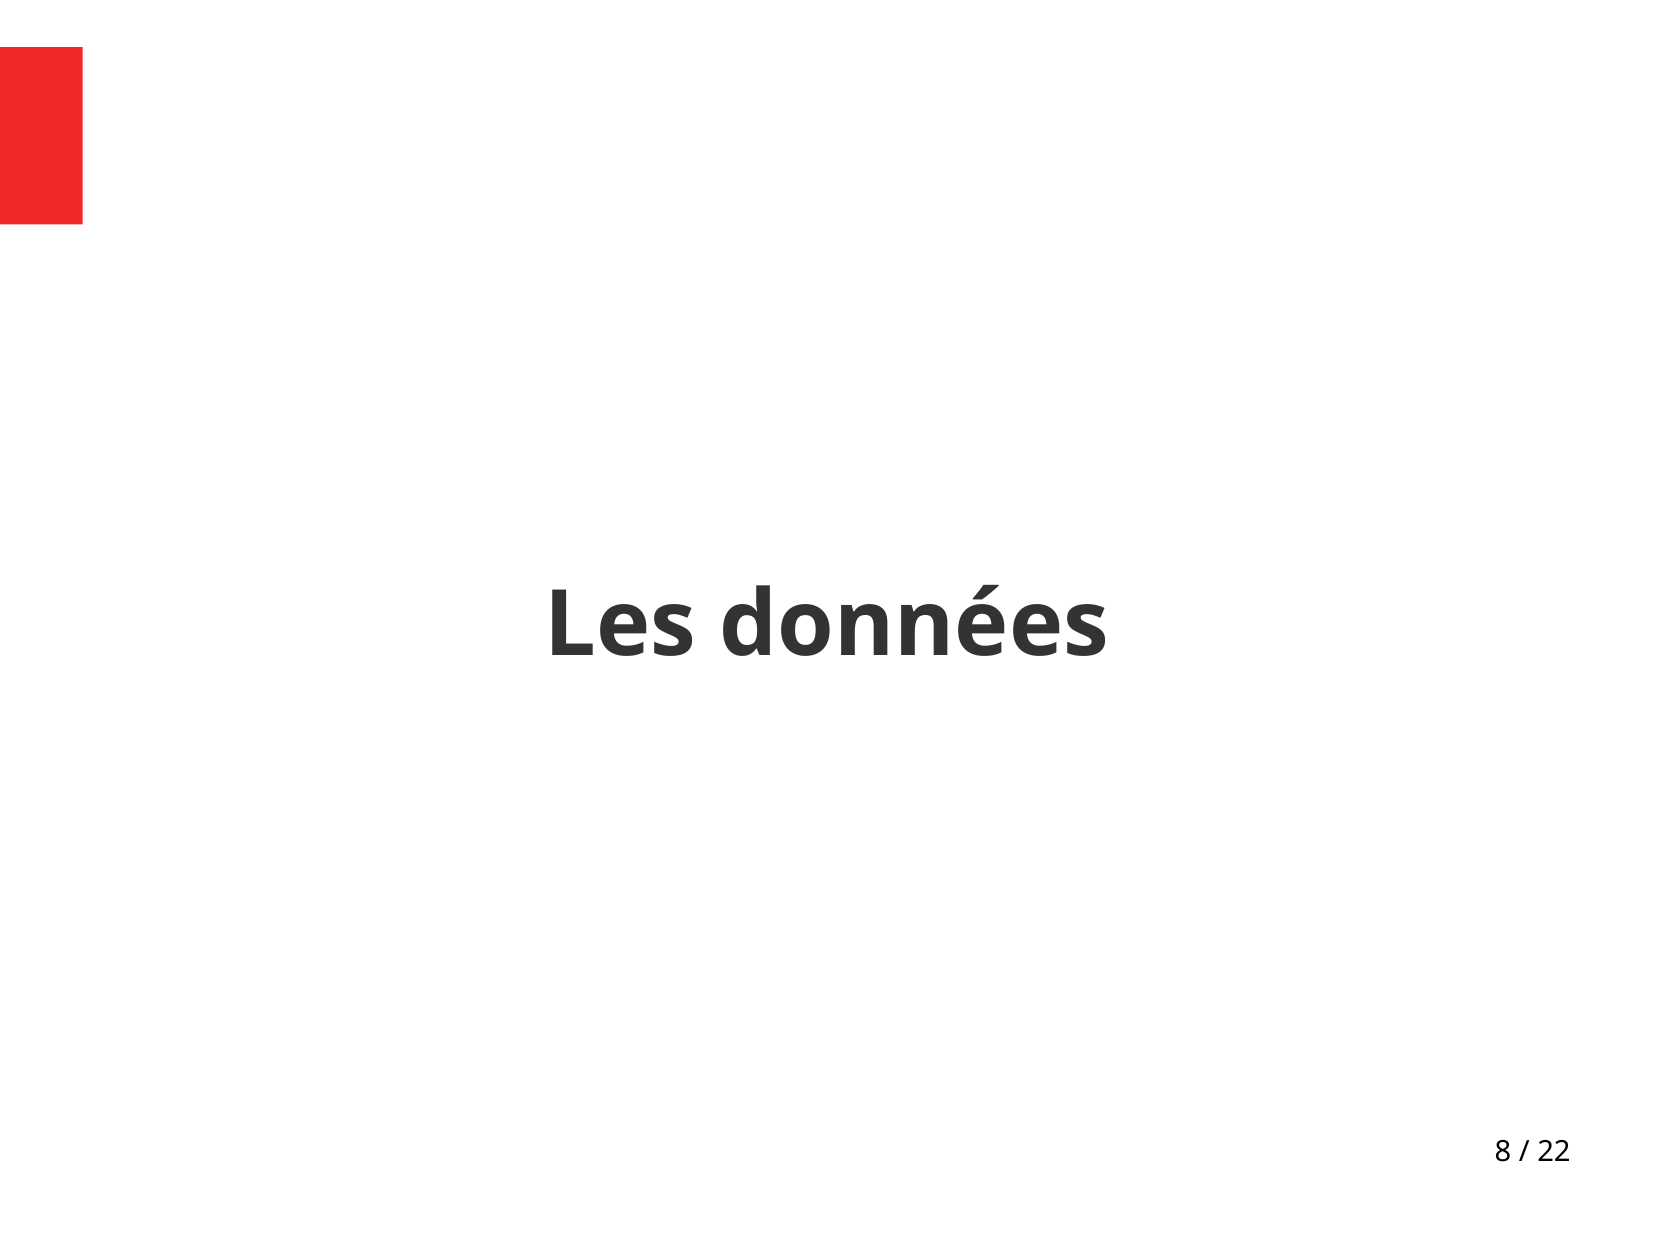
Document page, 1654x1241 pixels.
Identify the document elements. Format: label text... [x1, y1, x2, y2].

title Les données [100, 516, 1554, 724]
